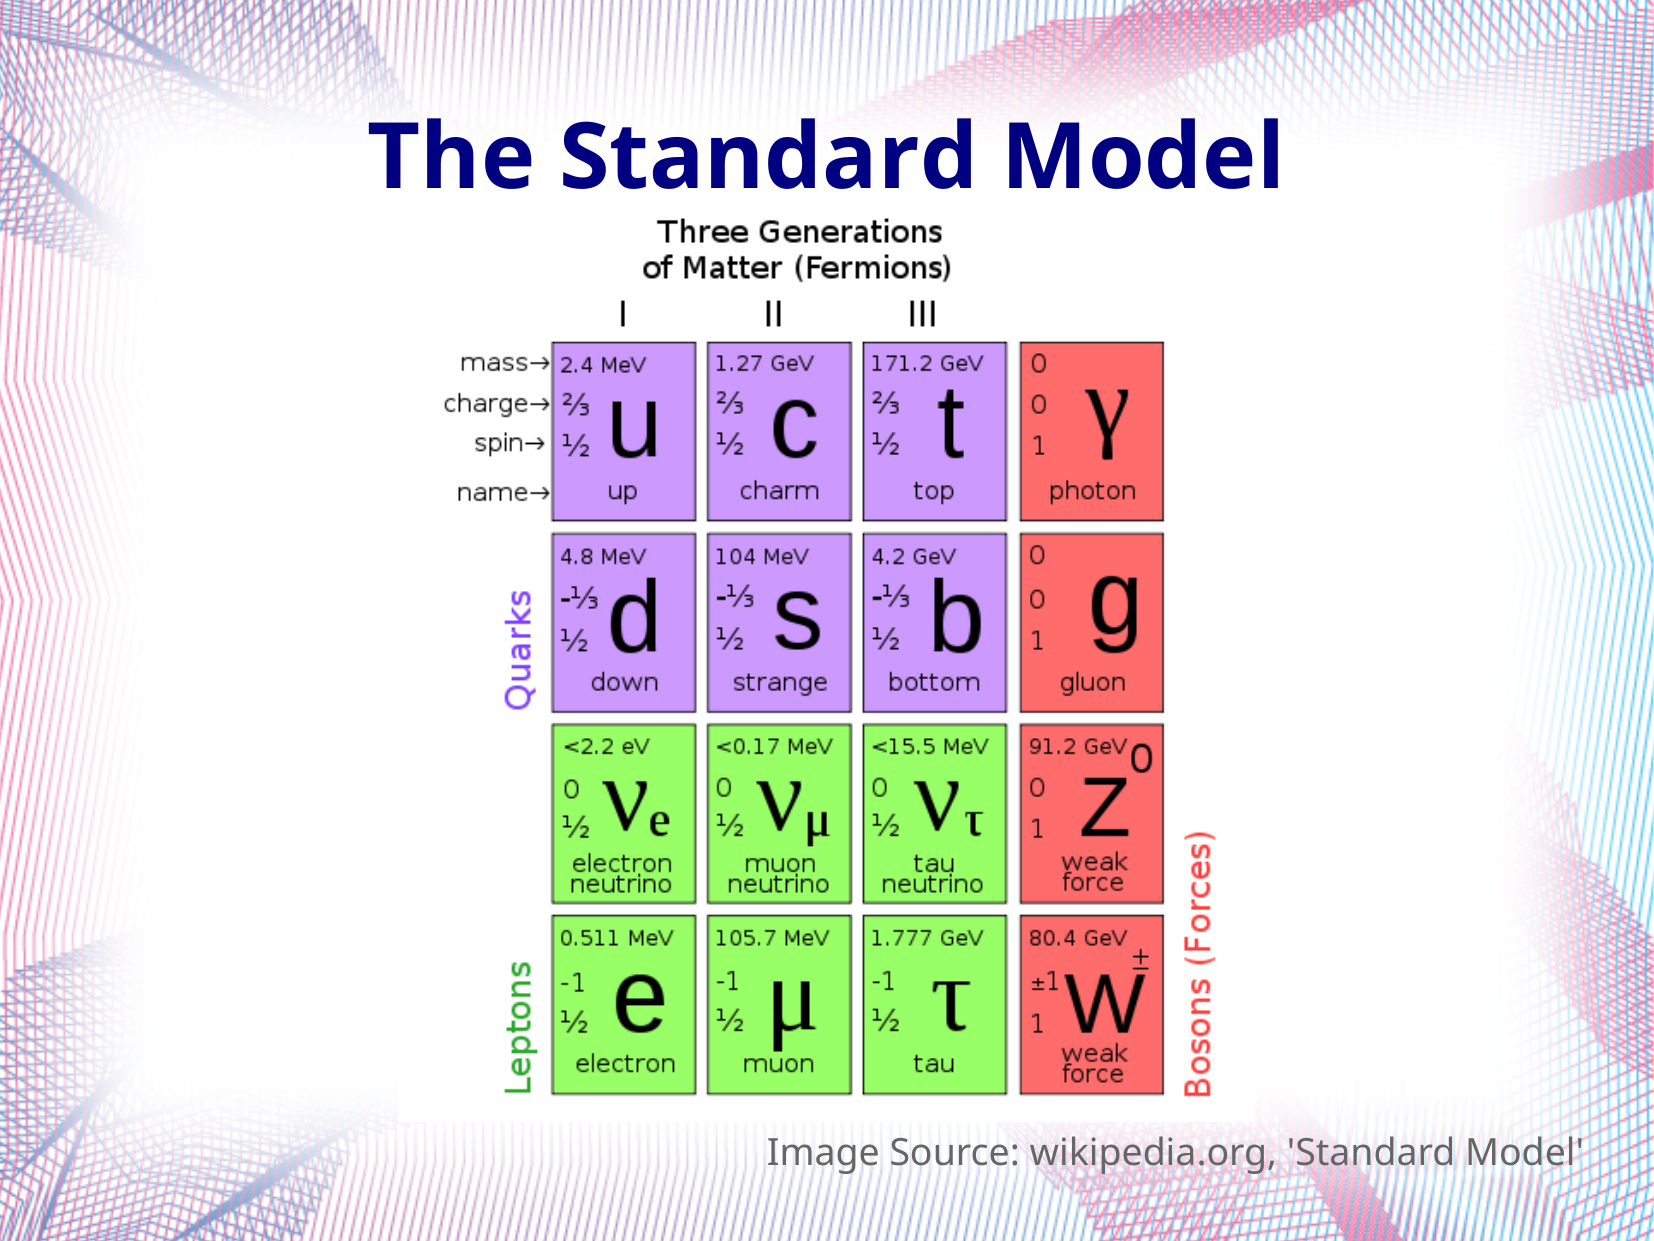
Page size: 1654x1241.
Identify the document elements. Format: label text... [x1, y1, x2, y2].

title The Standard Model [82, 49, 1571, 257]
picture [0, 0, 1654, 1241]
text_box Image Source: wikipedia.org, 'Standard Model' [752, 1118, 1573, 1176]
